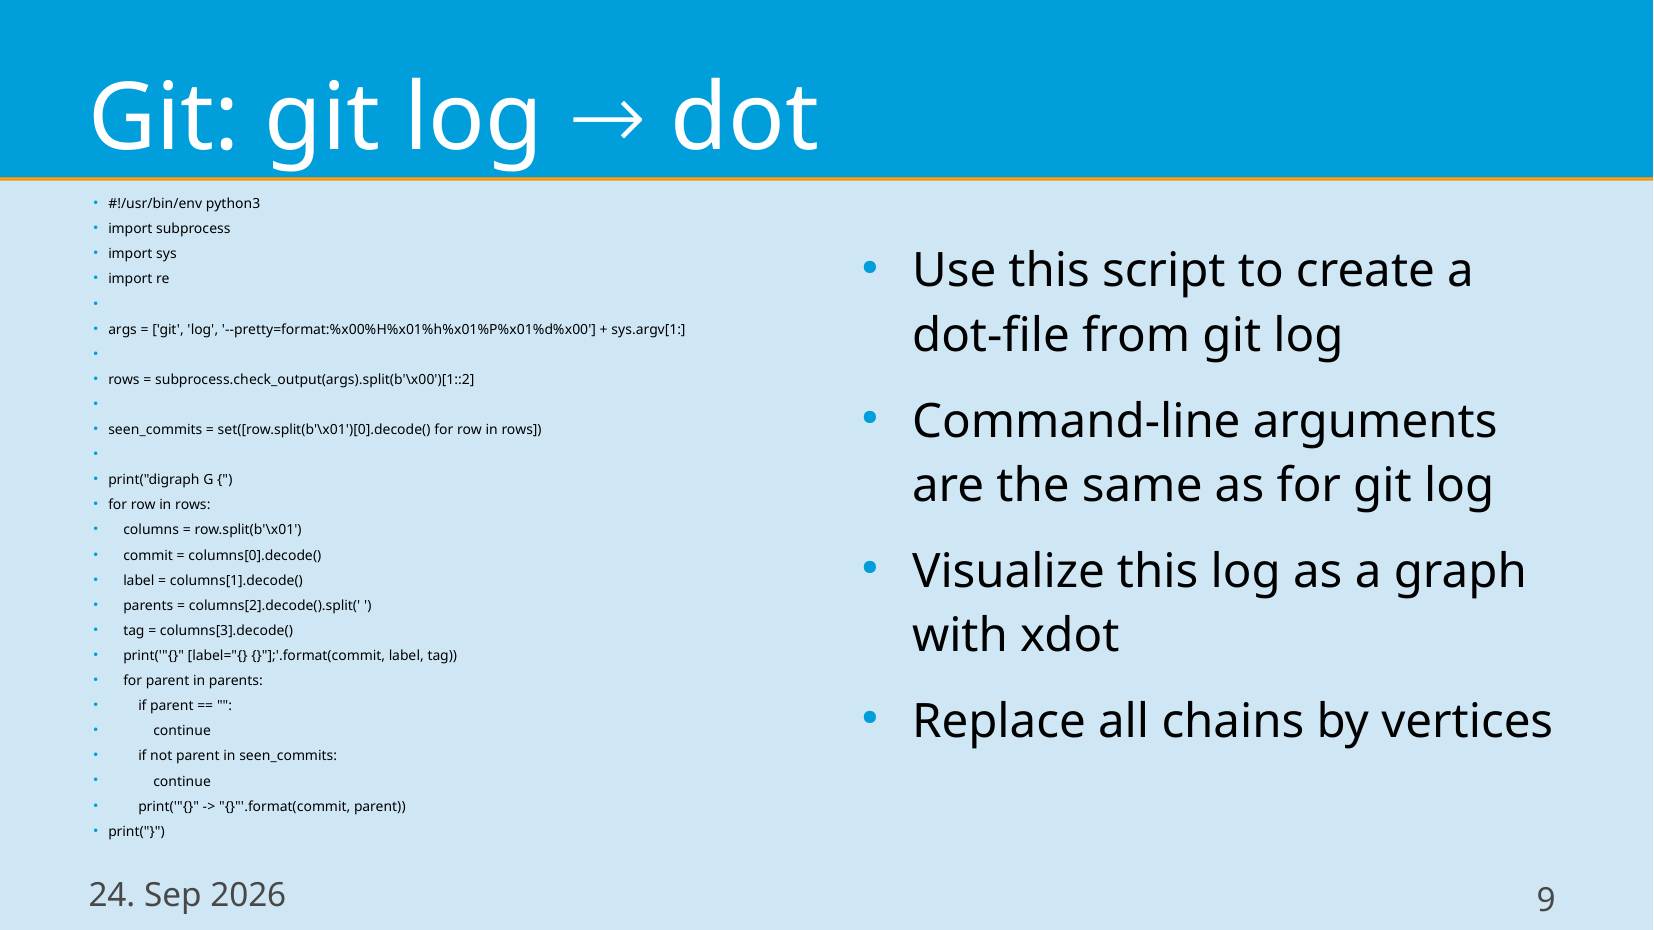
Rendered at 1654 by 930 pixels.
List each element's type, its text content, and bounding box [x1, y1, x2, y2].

list #!/usr/bin/env python3 import subprocess import sys import re args = ['git', 'log', '--pretty=format:%x00%H%x01%h%x01%P%x01%d%x00'] + sys.argv[1:] rows = subprocess.check_output(args).split(b'\x00')[1::2] seen_commits = set([row.split(b'\x01')[0].decode() for row in rows]) print("digraph G {") for row in rows: columns = row.split(b'\x01') commit = columns[0].decode() label = columns[1].decode() parents = columns[2].decode().split(' ') tag = columns[3].decode() print('"{}" [label="{} {}"];'.format(commit, label, tag)) for parent in parents: if parent == "": continue if not parent in seen_commits: continue print('"{}" -> "{}"'.format(commit, parent)) print("}") [88, 193, 690, 871]
list Use this script to create a dot-file from git log Command-line arguments are the same as for git log Visualize this log as a graph with xdot Replace all chains by vertices [844, 236, 1566, 812]
title Git: git log → dot [88, 14, 1565, 178]
